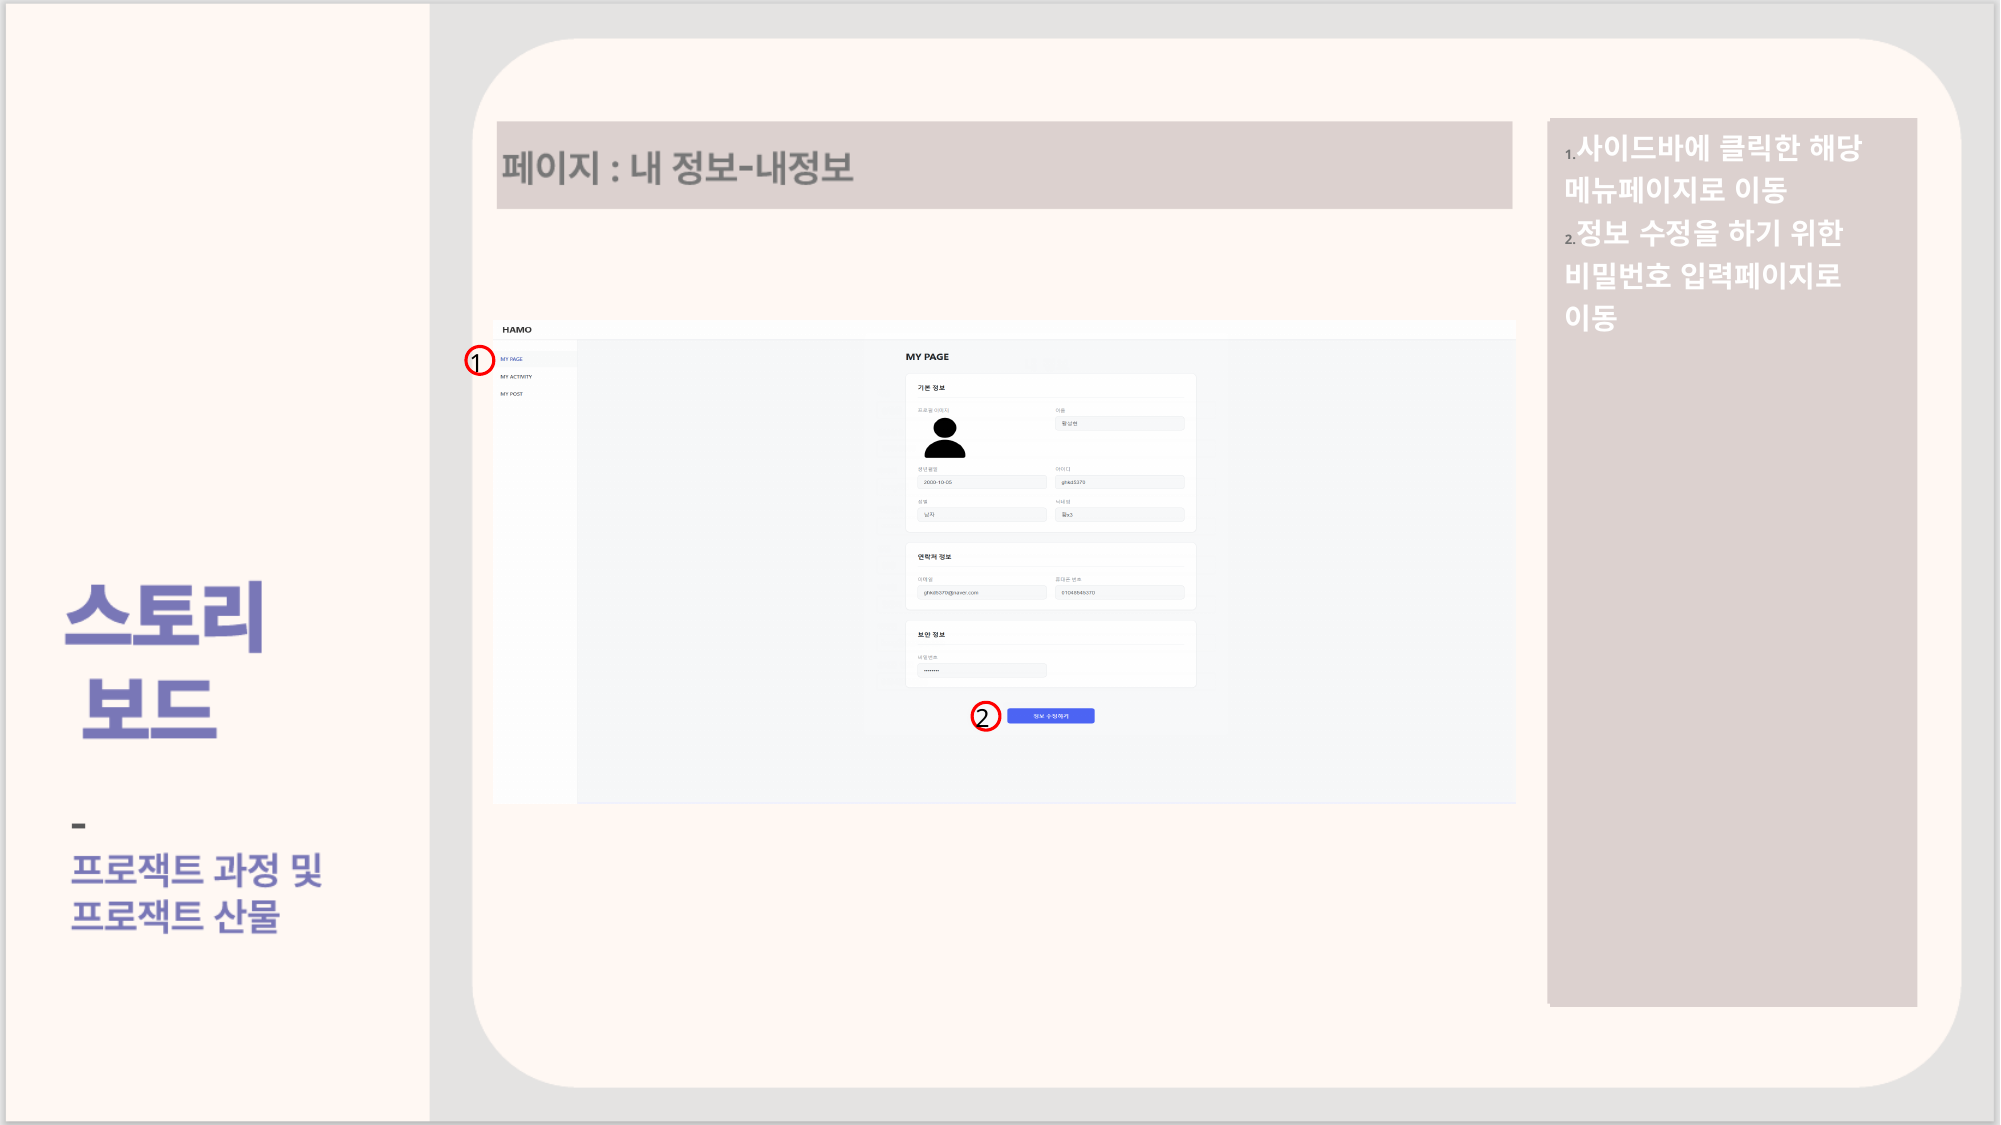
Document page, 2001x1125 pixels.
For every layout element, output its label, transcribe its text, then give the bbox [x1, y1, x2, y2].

text_box 2 [969, 693, 991, 743]
picture [0, 0, 2000, 1125]
text_box 사이드바에 클릭한 해당 메뉴페이지로 이동 정보 수정을 하기 위한 비밀번호 입력페이지로 이동 [1550, 118, 1918, 1007]
text_box 1 [463, 337, 485, 387]
